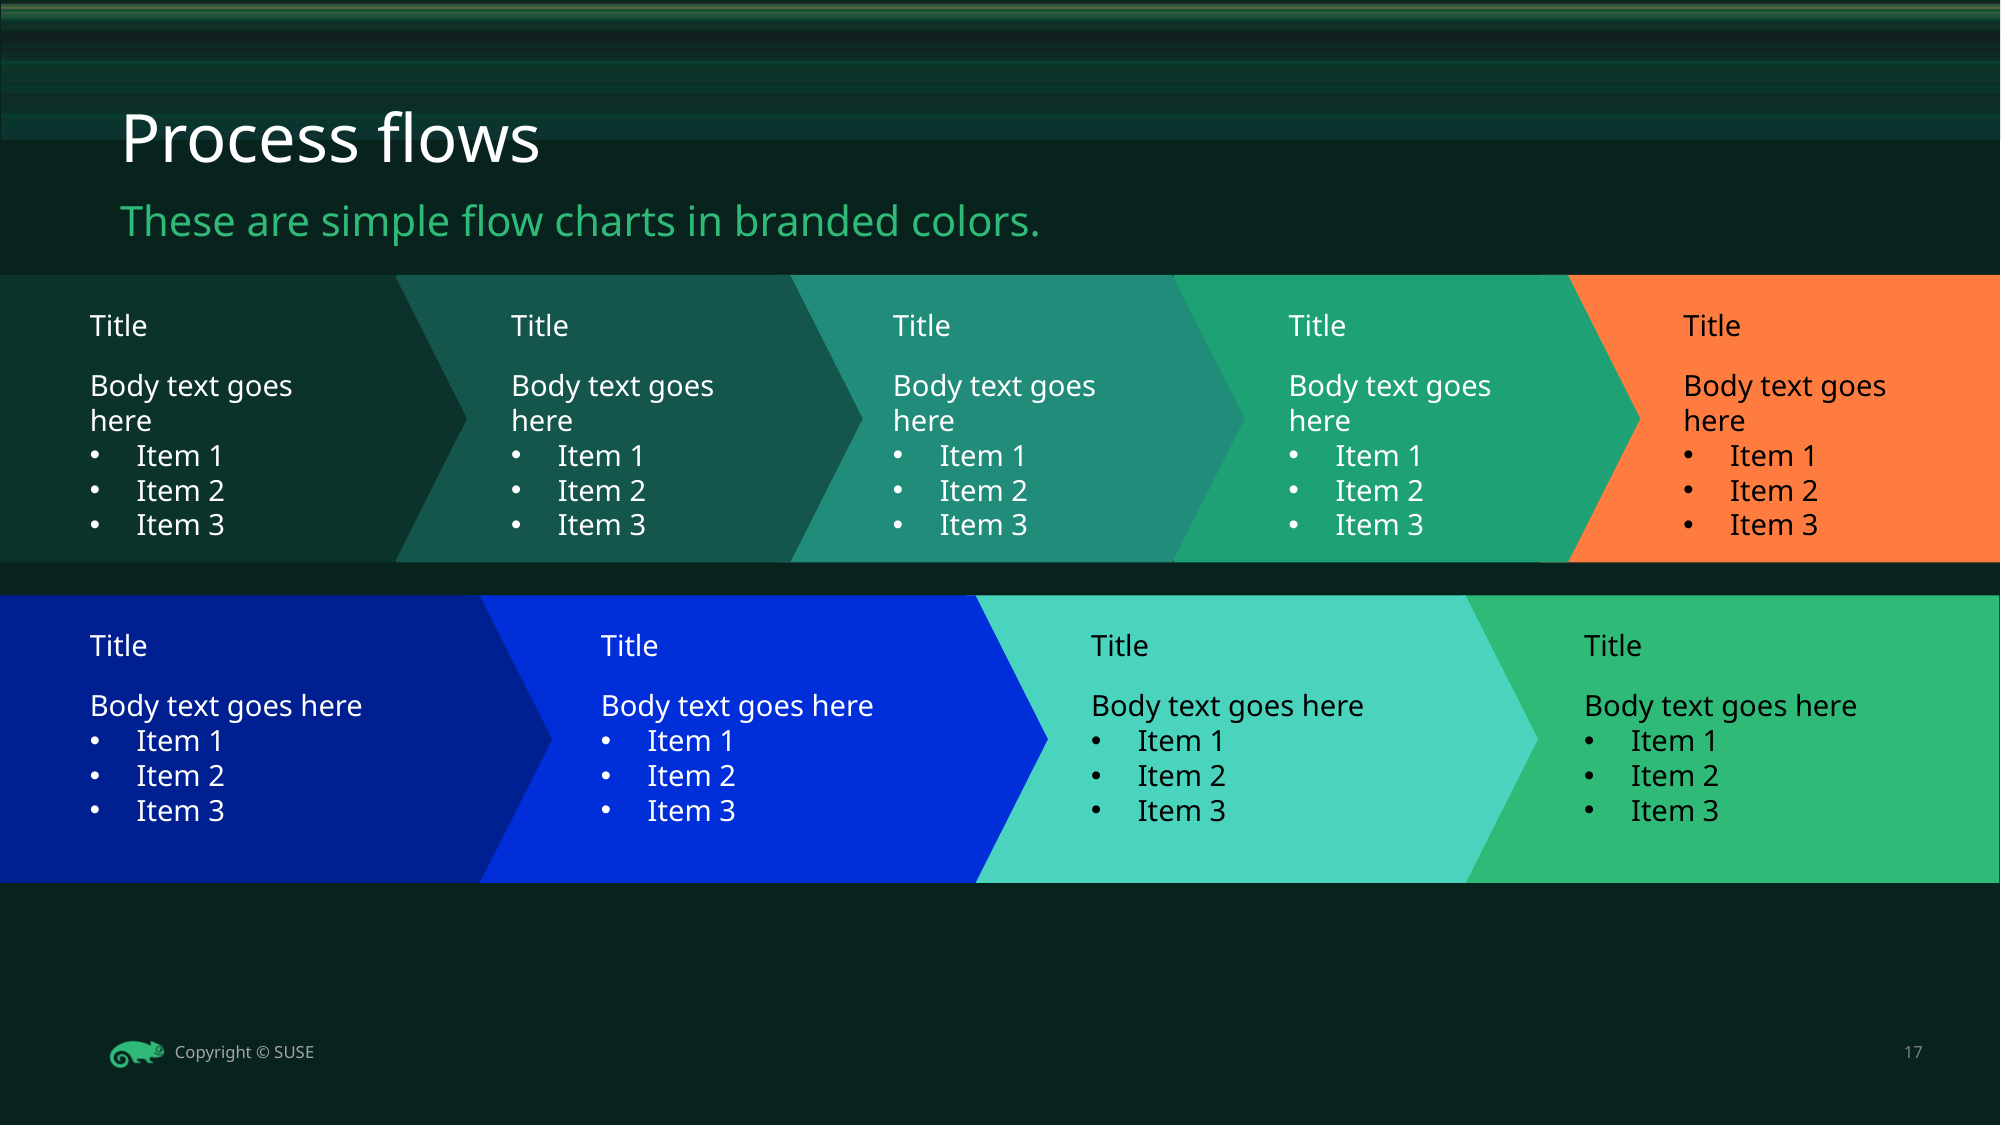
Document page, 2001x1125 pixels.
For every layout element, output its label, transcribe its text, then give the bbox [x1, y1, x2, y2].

text_box Title [1569, 620, 1928, 670]
text_box Body text goes here Item 1 Item 2 Item 3 [1076, 680, 1435, 835]
picture [99, 1031, 175, 1074]
text_box Title [75, 620, 433, 670]
text_box Body text goes here Item 1 Item 2 Item 3 [878, 359, 1182, 550]
text_box Title [878, 299, 1182, 350]
text_box Title [74, 299, 378, 350]
text_box Body text goes here Item 1 Item 2 Item 3 [586, 680, 945, 835]
text_box Body text goes here Item 1 Item 2 Item 3 [1273, 359, 1577, 550]
text_box Body text goes here Item 1 Item 2 Item 3 [1668, 359, 1972, 550]
text_box Body text goes here Item 1 Item 2 Item 3 [496, 359, 800, 550]
title Process flows [120, 103, 1880, 179]
text_box Title [1273, 299, 1577, 350]
slide_number <number> [1875, 1042, 1923, 1063]
text_box Title [1076, 620, 1435, 670]
list These are simple flow charts in branded colors. [120, 189, 1880, 245]
text_box [0, 274, 2000, 563]
text_box Body text goes here Item 1 Item 2 Item 3 [74, 359, 378, 550]
text_box Title [496, 299, 800, 350]
text_box [0, 595, 2000, 883]
text_box Body text goes here Item 1 Item 2 Item 3 [75, 680, 433, 835]
text_box Body text goes here Item 1 Item 2 Item 3 [1569, 680, 1928, 835]
text_box Title [586, 620, 945, 670]
picture [1, 0, 2001, 140]
text_box Title [1668, 299, 1972, 350]
